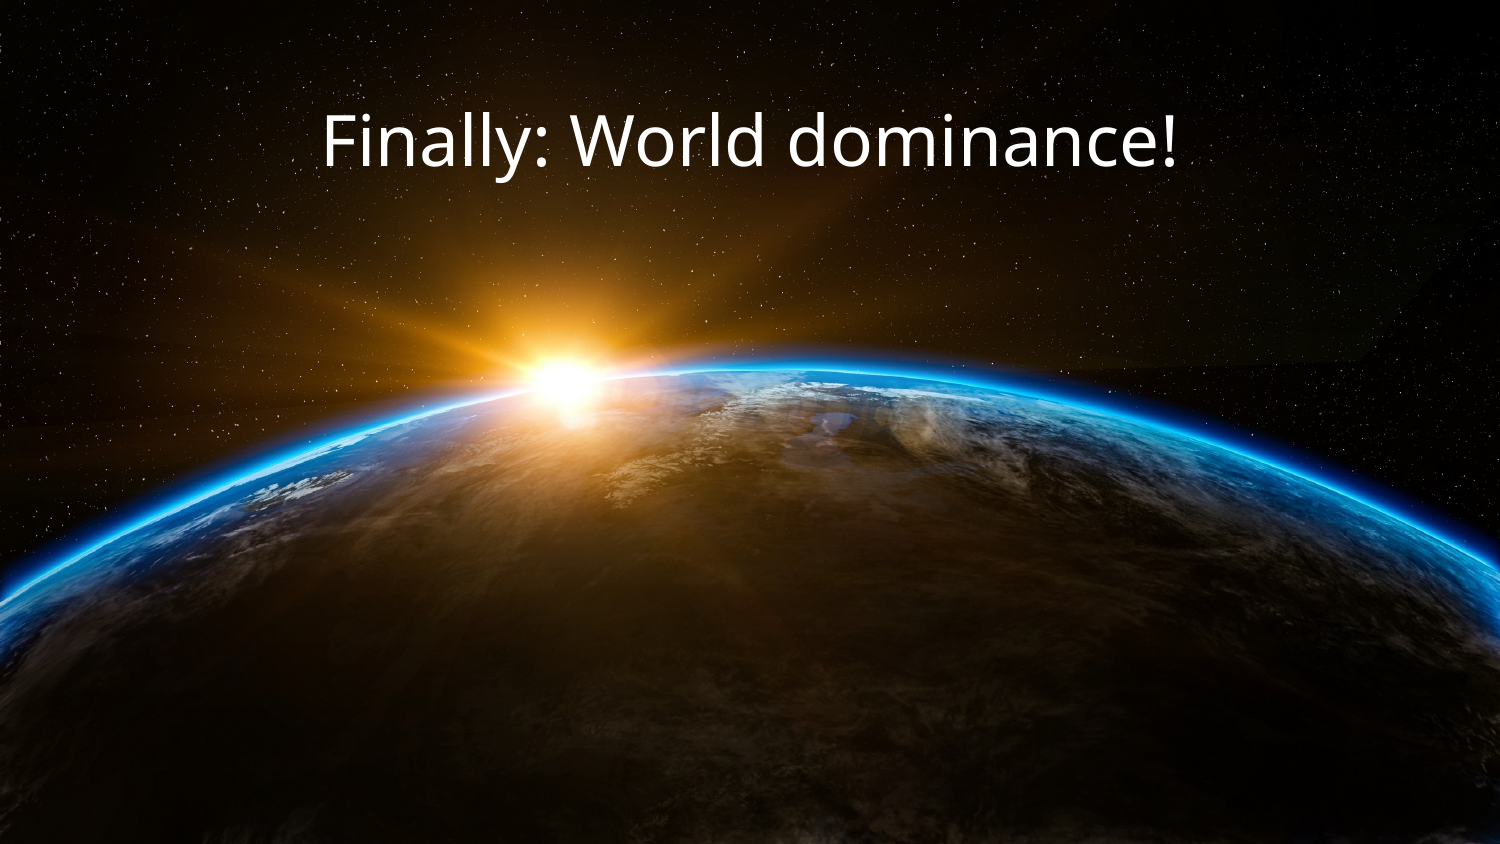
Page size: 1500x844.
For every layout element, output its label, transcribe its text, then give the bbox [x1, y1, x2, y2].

title Finally: World dominance! [75, 44, 1425, 233]
picture [0, 0, 1500, 844]
